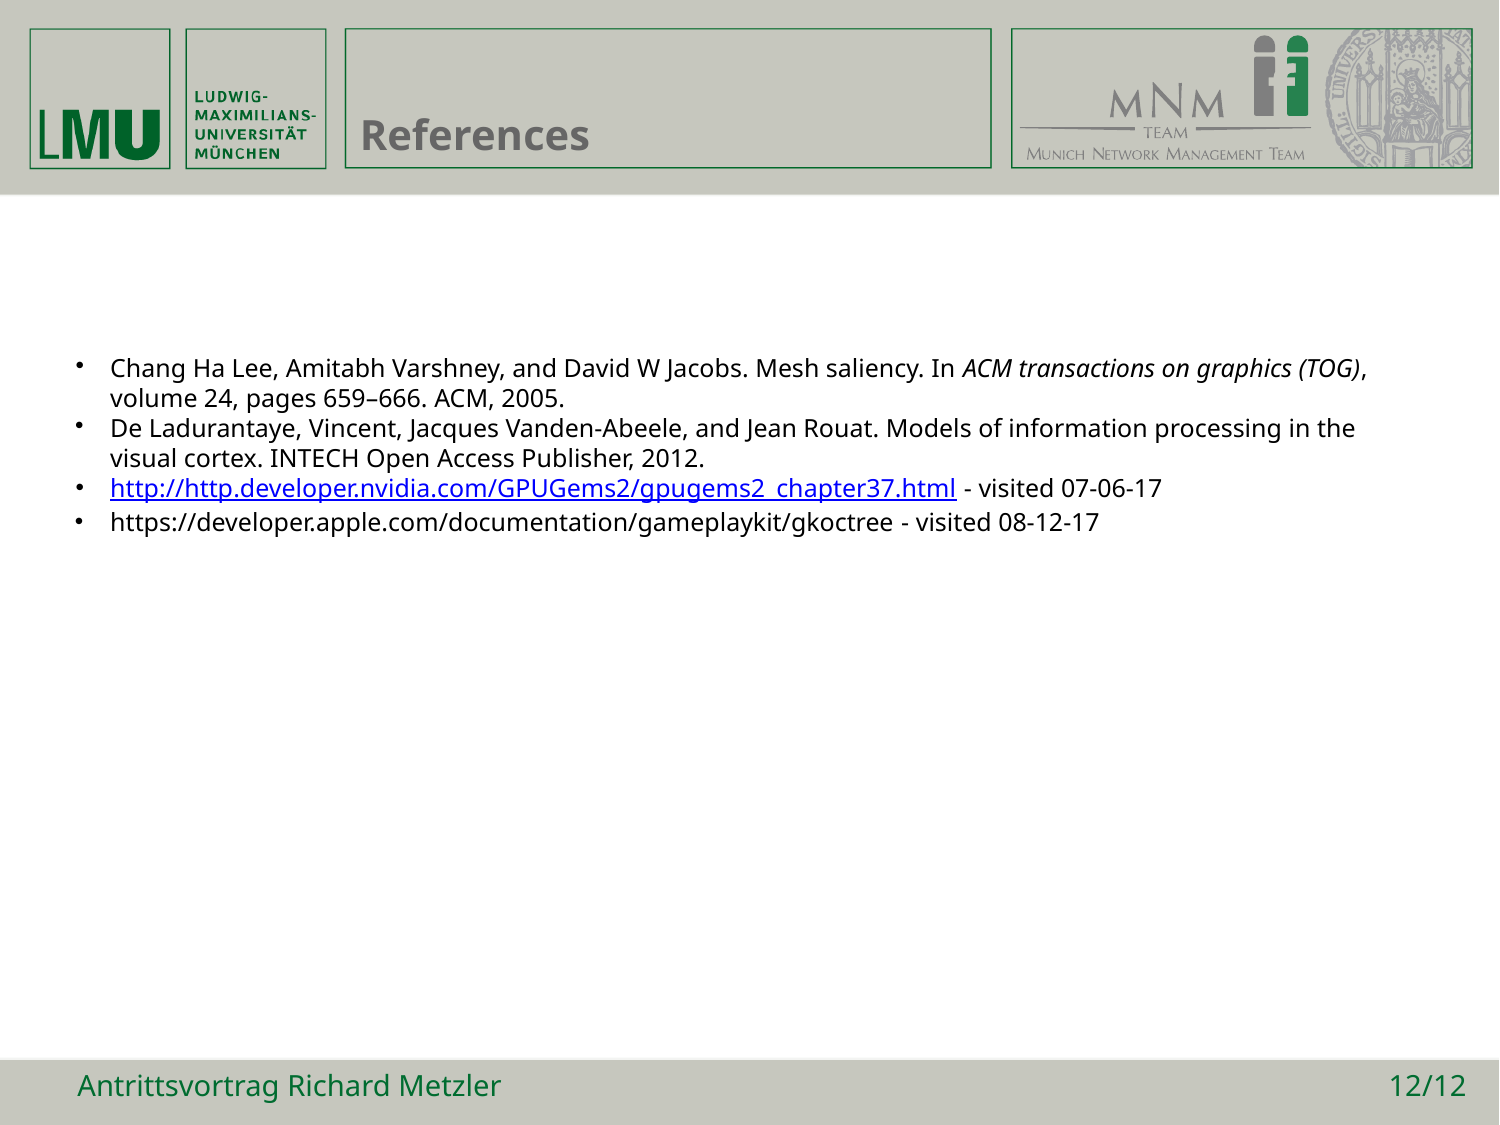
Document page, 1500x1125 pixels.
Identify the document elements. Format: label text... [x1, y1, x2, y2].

text_box 12/12 [1320, 1059, 1482, 1107]
picture [0, 1058, 1499, 1125]
text_box Chang Ha Lee, Amitabh Varshney, and David W Jacobs. Mesh saliency. In ACM transactions on graphics (TOG), volume 24, pages 659–666. ACM, 2005. De Ladurantaye, Vincent, Jacques Vanden-Abeele, and Jean Rouat. Models of information processing in the visual cortex. INTECH Open Access Publisher, 2012. http://http.developer.nvidia.com/GPUGems2/gpugems2_chapter37.html - visited 07-06-17 https://developer.apple.com/documentation/gameplaykit/gkoctree - visited 08-12-17 [59, 344, 1418, 1035]
picture [0, 0, 1499, 196]
text_box Antrittsvortrag Richard Metzler [62, 1059, 1320, 1107]
text_box References [345, 101, 986, 165]
